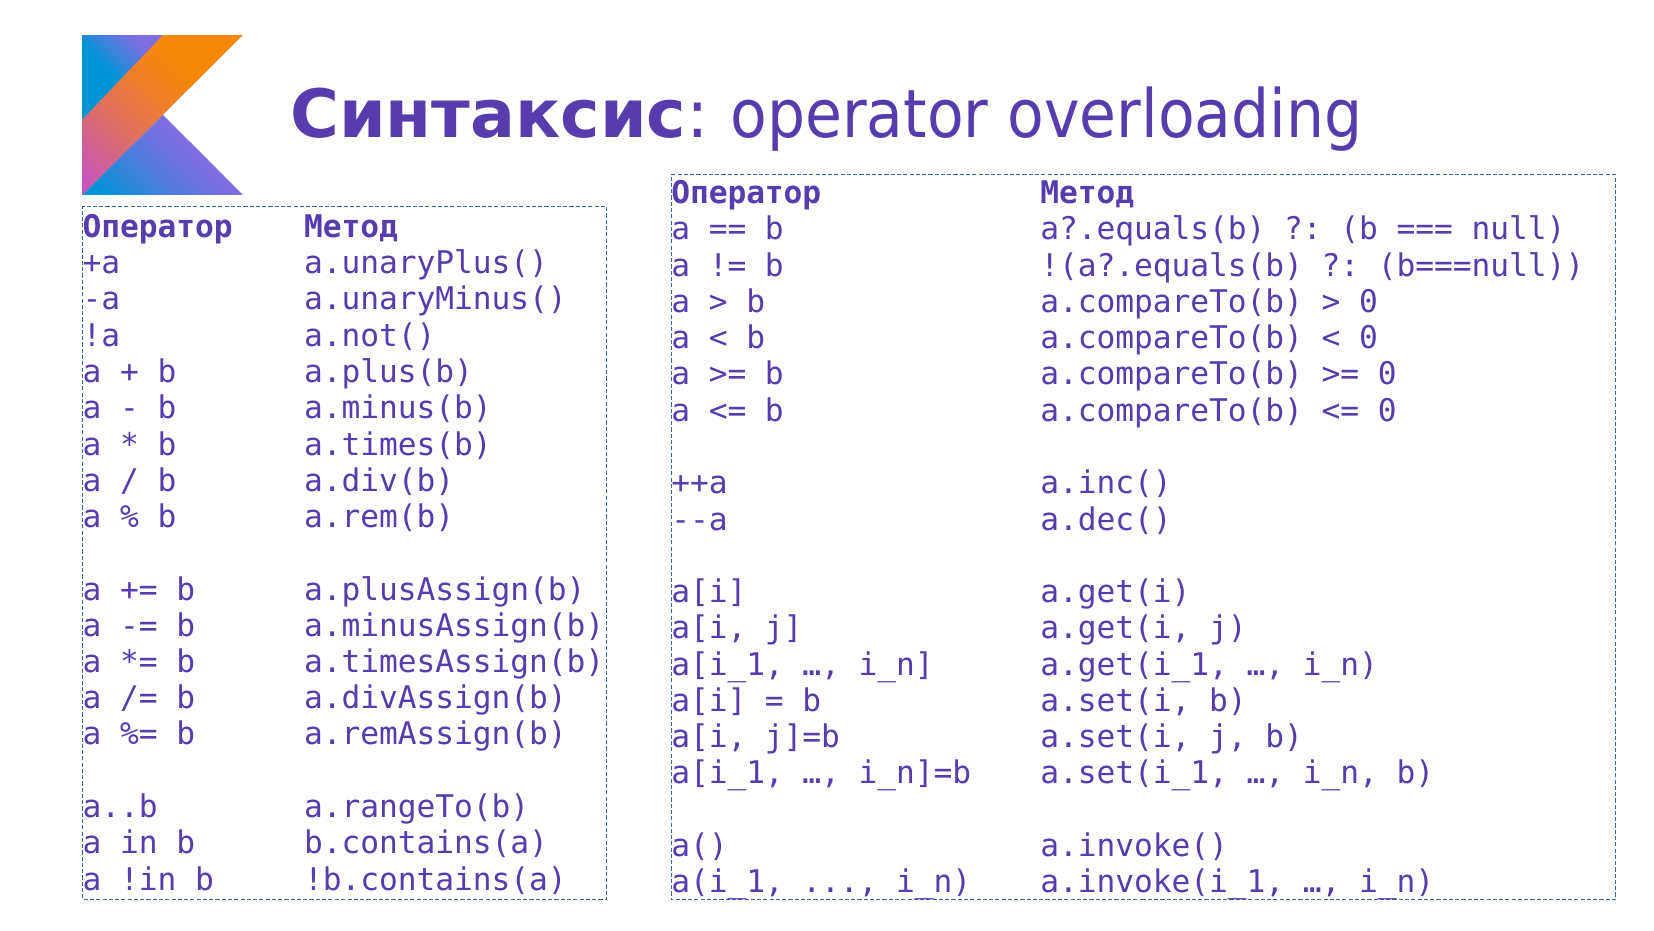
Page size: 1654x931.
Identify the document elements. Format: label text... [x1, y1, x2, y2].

subtitle Оператор Метод +a a.unaryPlus() -a a.unaryMinus() !a a.not() a + b a.plus(b) a - b a.minus(b) a * b a.times(b) a / b a.div(b) a % b a.rem(b) a += b a.plusAssign(b) a -= b a.minusAssign(b) a *= b a.timesAssign(b) a /= b a.divAssign(b) a %= b a.remAssign(b) a..b a.rangeTo(b) a in b b.contains(a) a !in b !b.contains(a) [82, 206, 607, 900]
picture [82, 35, 243, 195]
title Синтаксис: operator overloading [243, 37, 1571, 193]
text_box Оператор Метод a == b a?.equals(b) ?: (b === null) a != b !(a?.equals(b) ?: (b===null)) a > b a.compareTo(b) > 0 a < b a.compareTo(b) < 0 a >= b a.compareTo(b) >= 0 a <= b a.compareTo(b) <= 0 ++a a.inc() --a a.dec() a[i] a.get(i) a[i, j] a.get(i, j) a[i_1, …, i_n] a.get(i_1, …, i_n) a[i] = b a.set(i, b) a[i, j]=b a.set(i, j, b) a[i_1, …, i_n]=b a.set(i_1, …, i_n, b) a() a.invoke() a(i_1, ..., i_n) a.invoke(i_1, …, i_n) [671, 174, 1616, 900]
